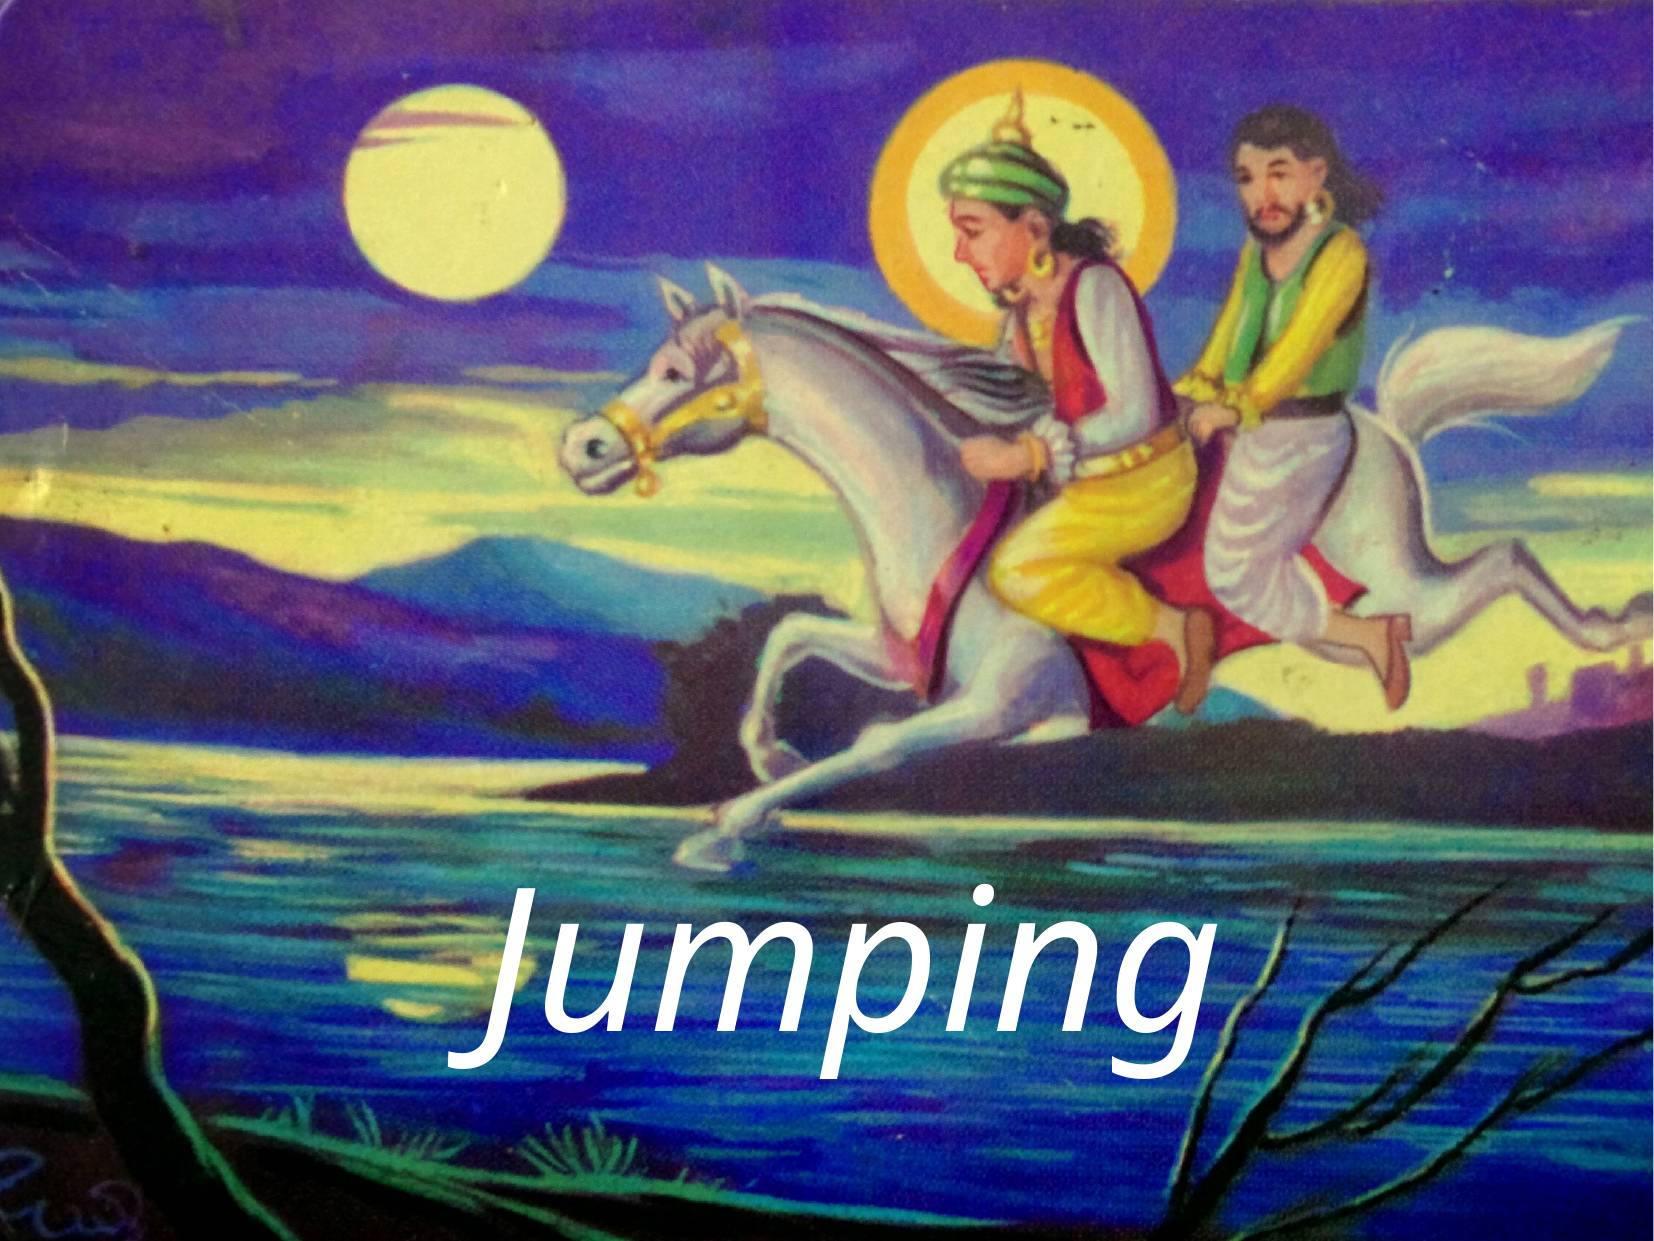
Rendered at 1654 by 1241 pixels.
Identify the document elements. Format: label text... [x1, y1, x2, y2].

picture [438, 1067, 453, 1074]
picture [454, 1068, 465, 1073]
picture [0, 0, 1654, 1241]
text_box Jumping [465, 810, 1501, 1241]
